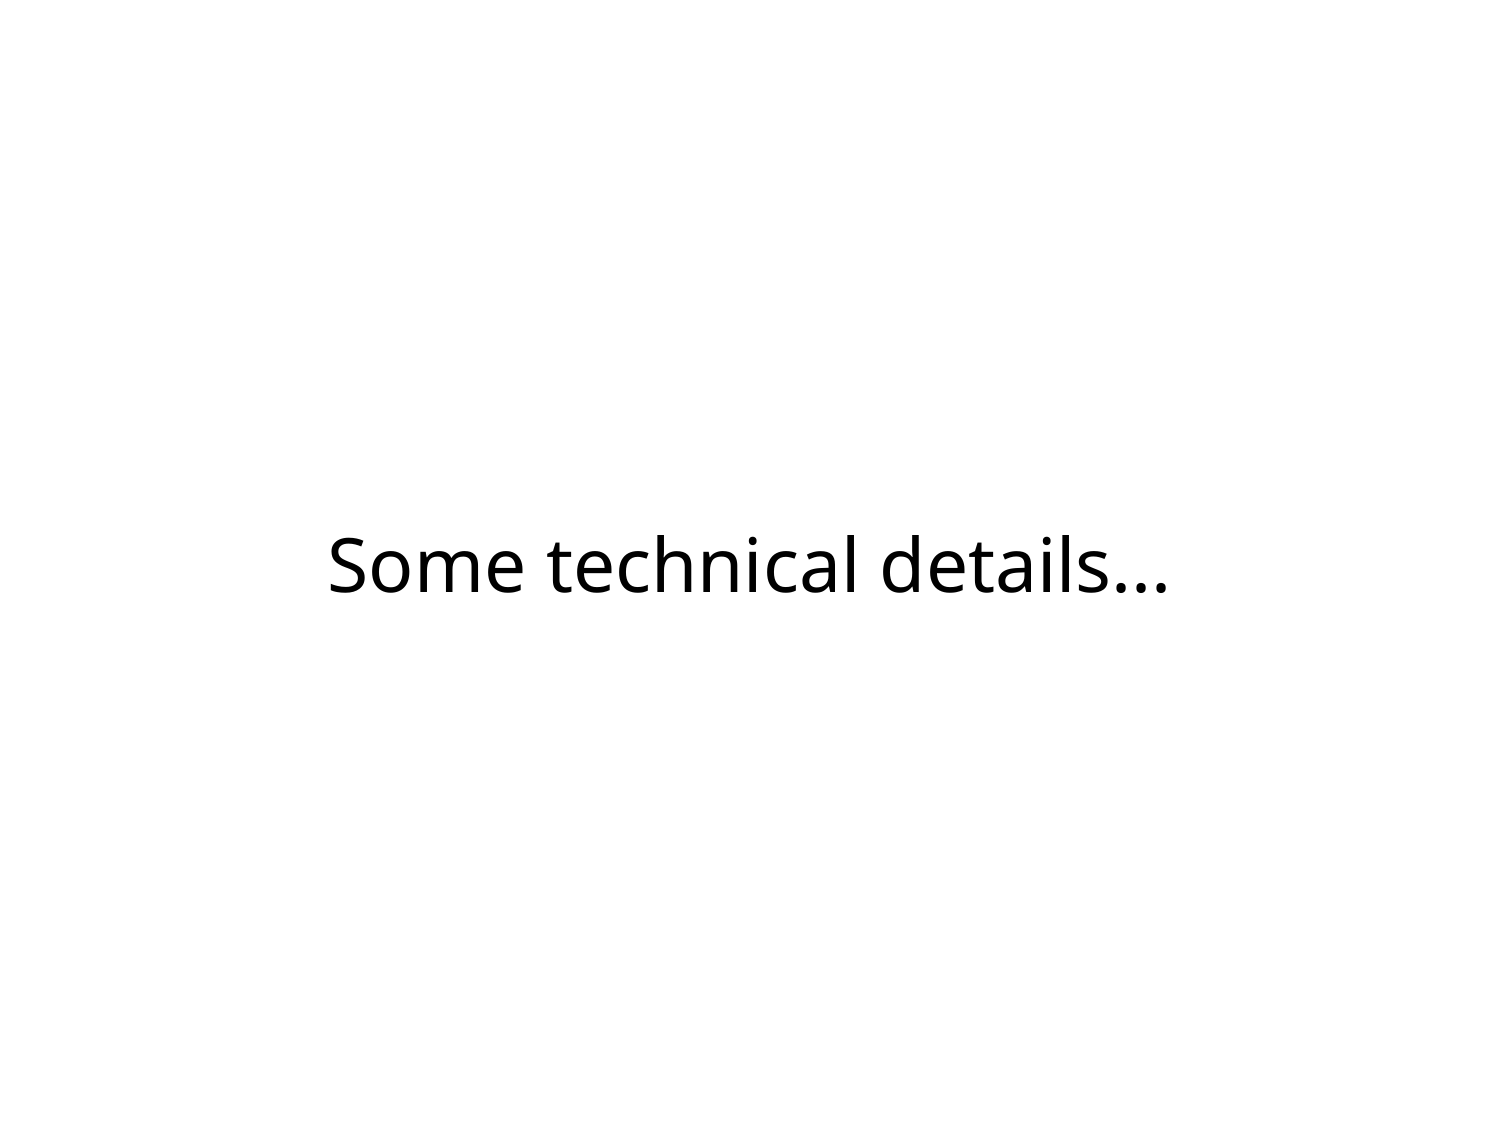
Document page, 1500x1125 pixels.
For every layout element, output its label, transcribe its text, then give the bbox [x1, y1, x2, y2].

title Some technical details... [51, 470, 1449, 655]
